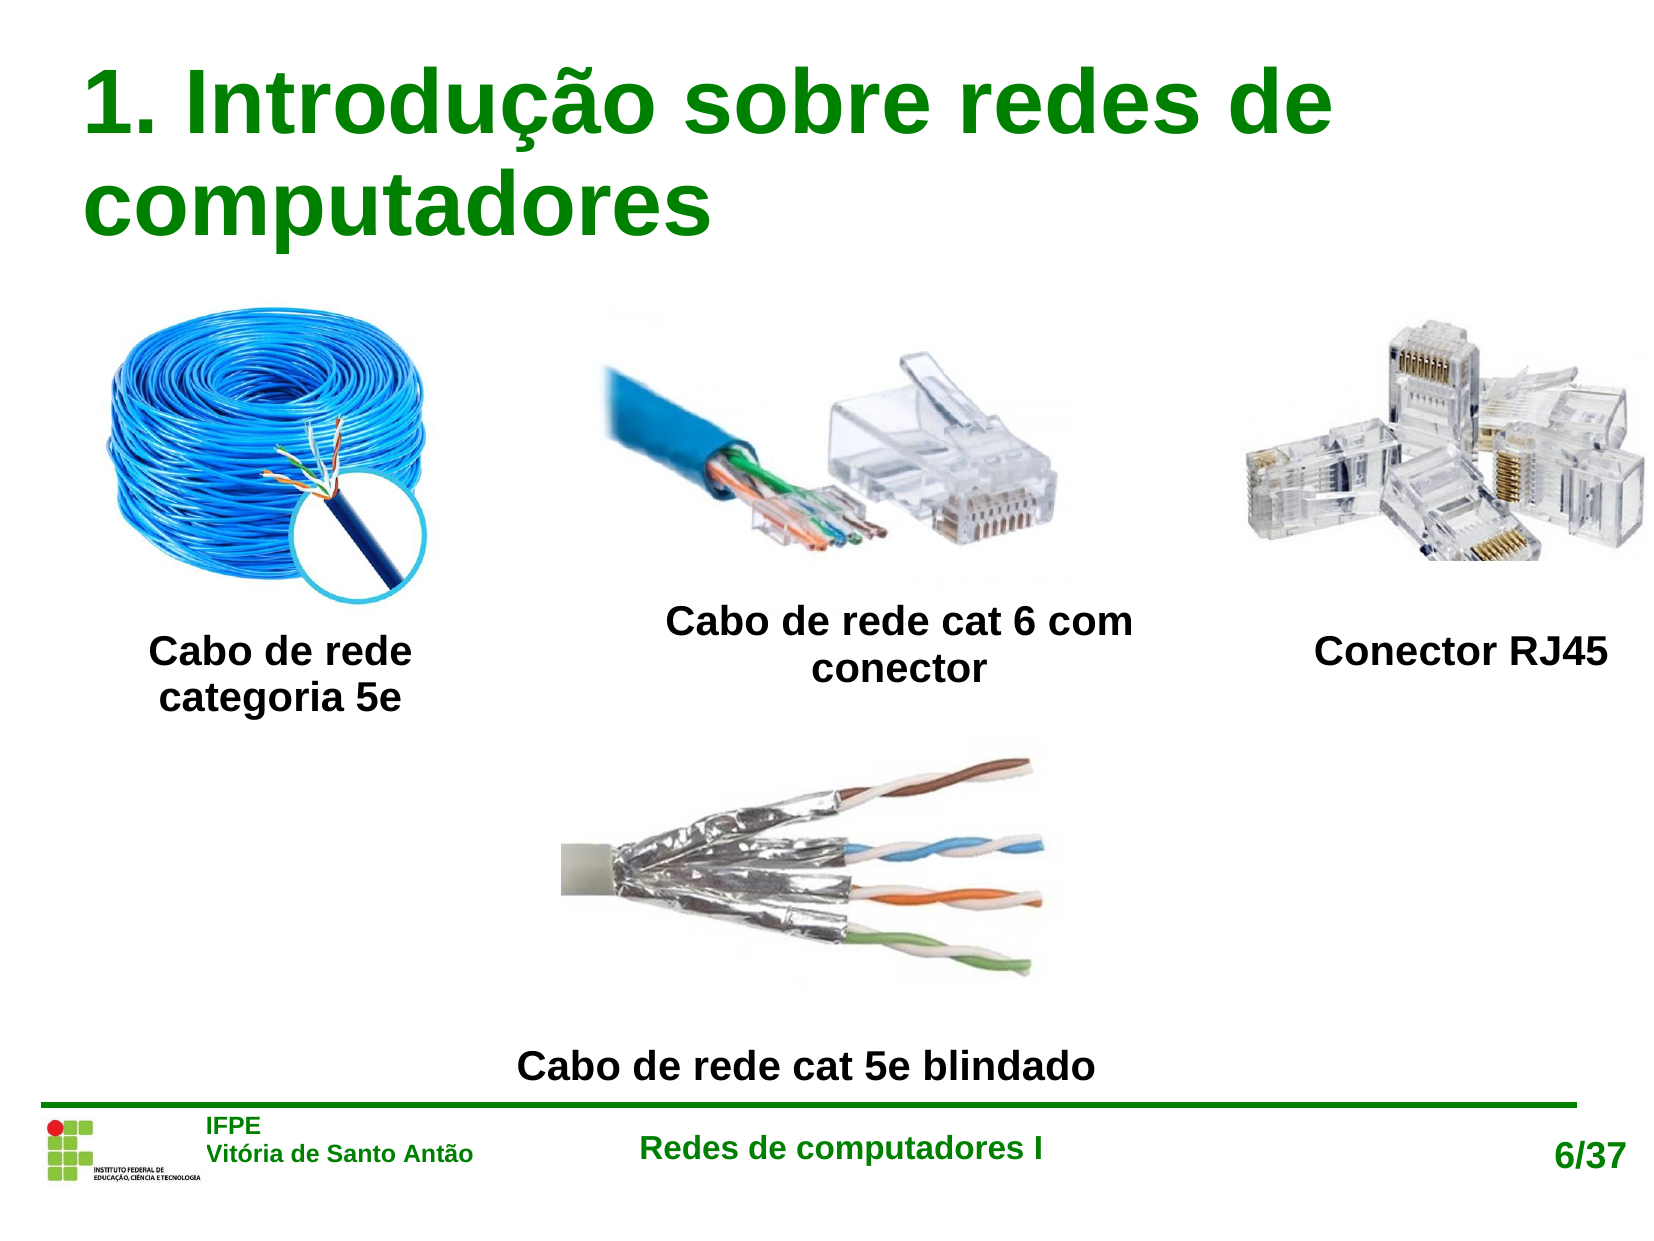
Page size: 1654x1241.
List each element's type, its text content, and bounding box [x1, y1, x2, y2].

text_box Cabo de rede cat 6 com conector [650, 590, 1152, 699]
picture [39, 1111, 207, 1191]
title 1. Introdução sobre redes de computadores [82, 49, 1571, 257]
picture [1240, 306, 1649, 562]
text_box Conector RJ45 [1299, 620, 1625, 682]
picture [561, 691, 1076, 1034]
text_box Cabo de rede cat 5e blindado [501, 1035, 1112, 1098]
picture [88, 265, 443, 621]
picture [590, 295, 1073, 616]
text_box Cabo de rede categoria 5e [118, 620, 443, 761]
